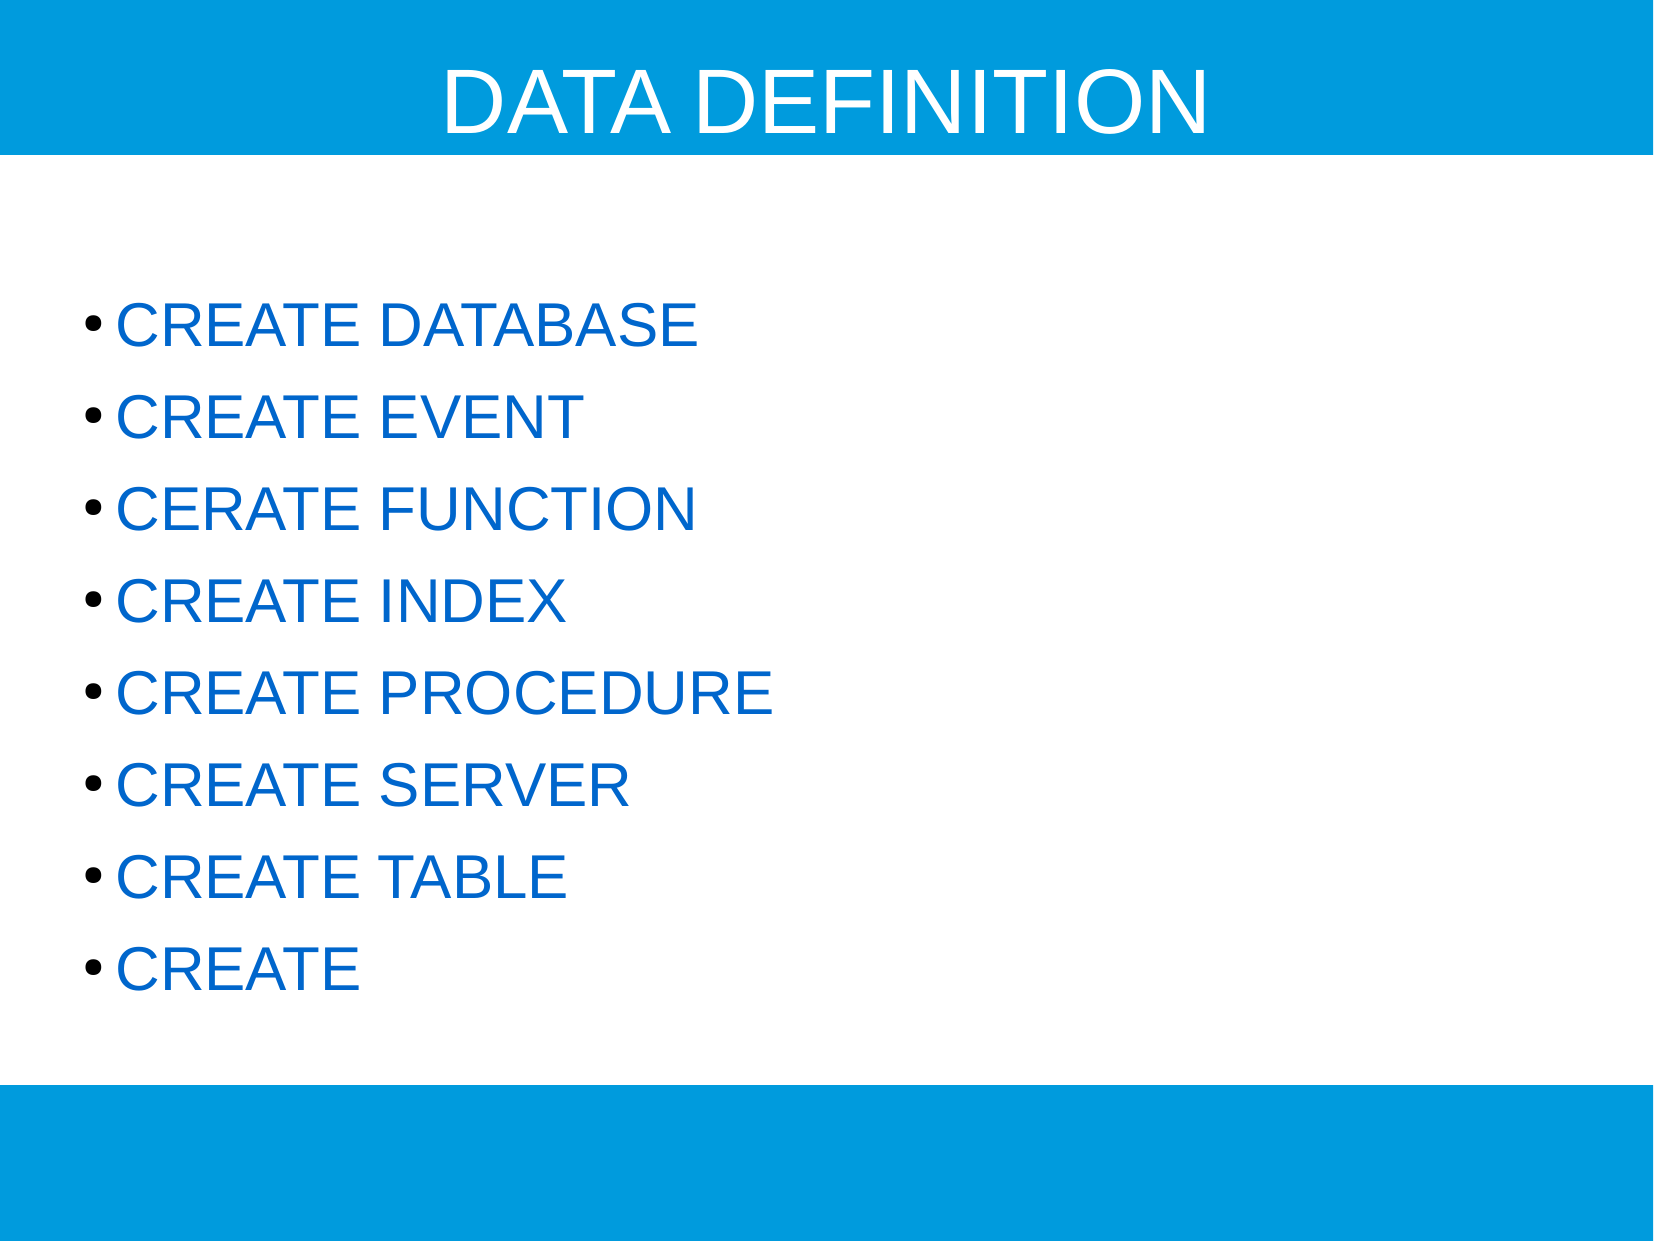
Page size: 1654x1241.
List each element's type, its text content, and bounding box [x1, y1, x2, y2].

title DATA DEFINITION [82, 49, 1571, 155]
list CREATE DATABASE CREATE EVENT CERATE FUNCTION CREATE INDEX CREATE PROCEDURE CREATE SERVER CREATE TABLE CREATE [82, 290, 1571, 1010]
